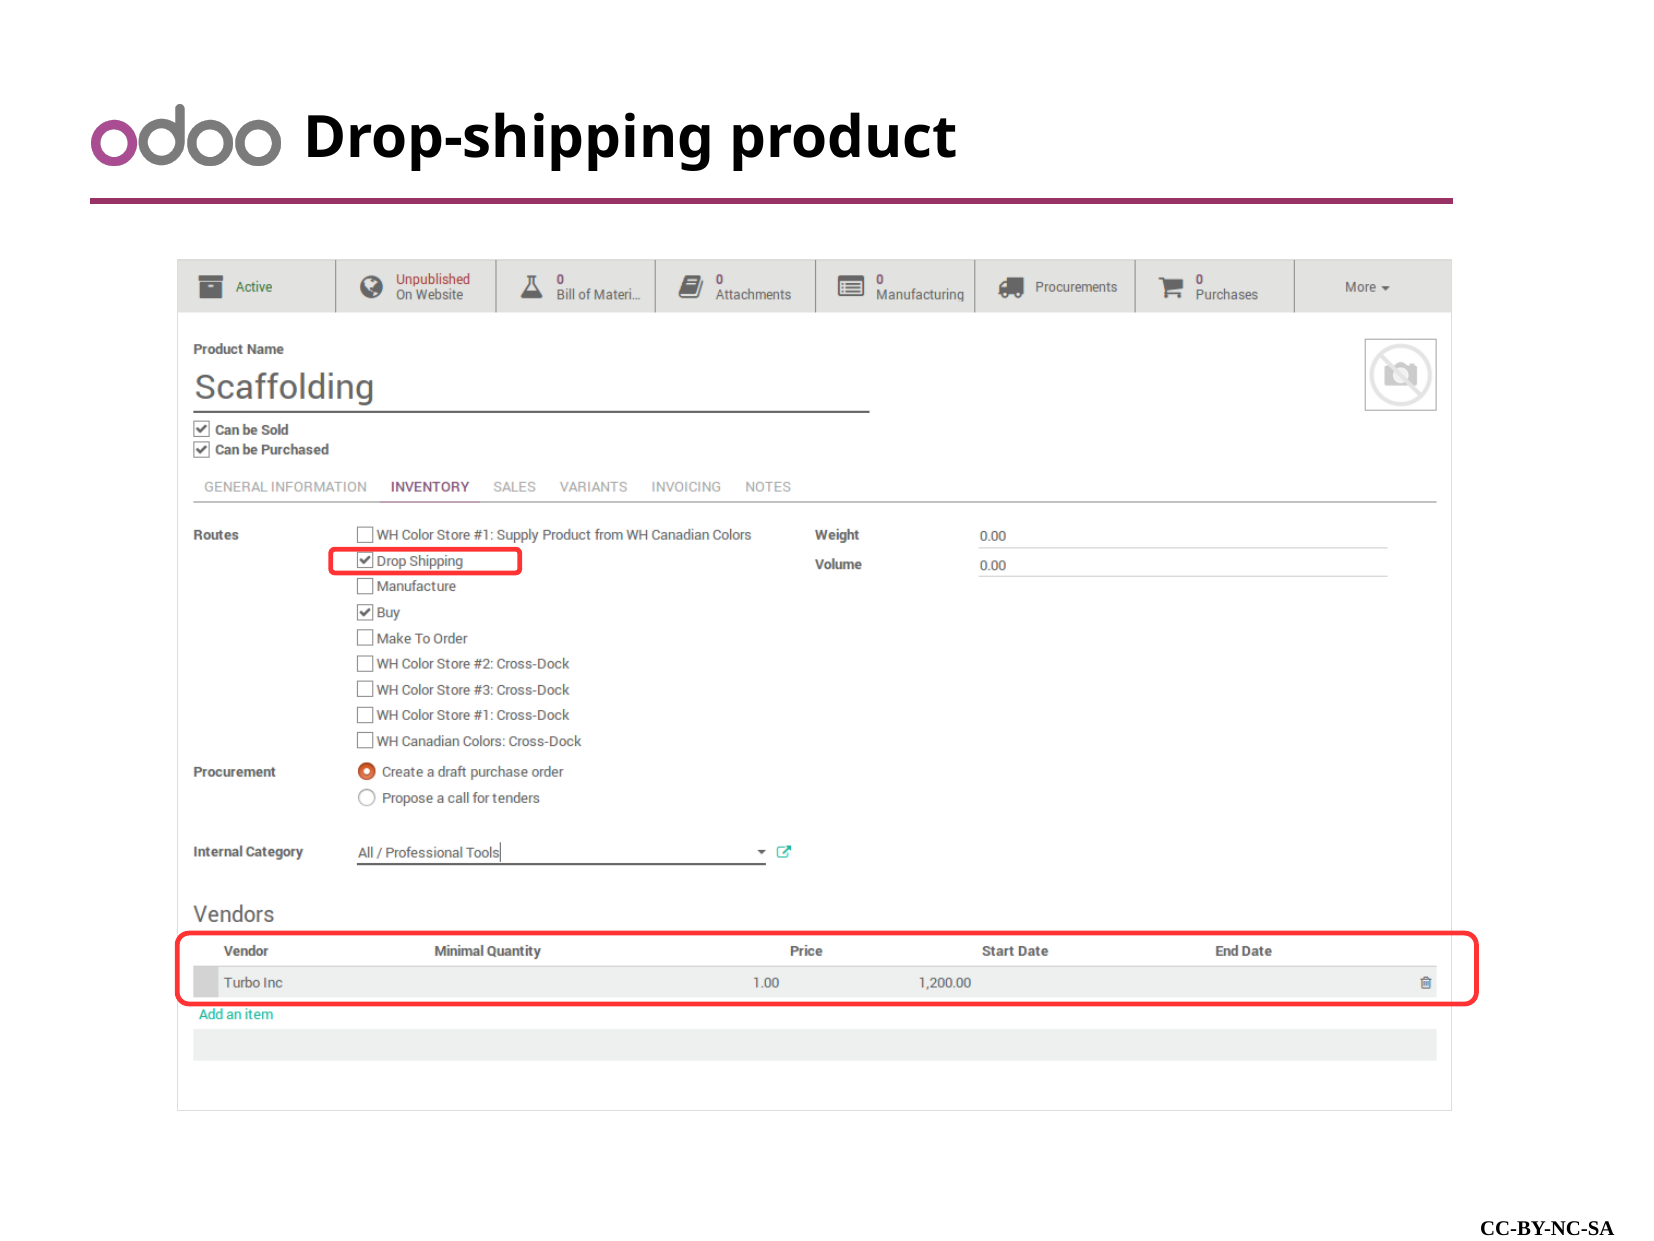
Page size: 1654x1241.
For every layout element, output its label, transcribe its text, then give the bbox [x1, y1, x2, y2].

title Drop-shipping product [303, 31, 1566, 239]
text_box [177, 933, 1477, 1004]
picture [177, 997, 1452, 1111]
picture [177, 259, 1452, 940]
text_box [330, 549, 520, 573]
picture [91, 104, 281, 166]
